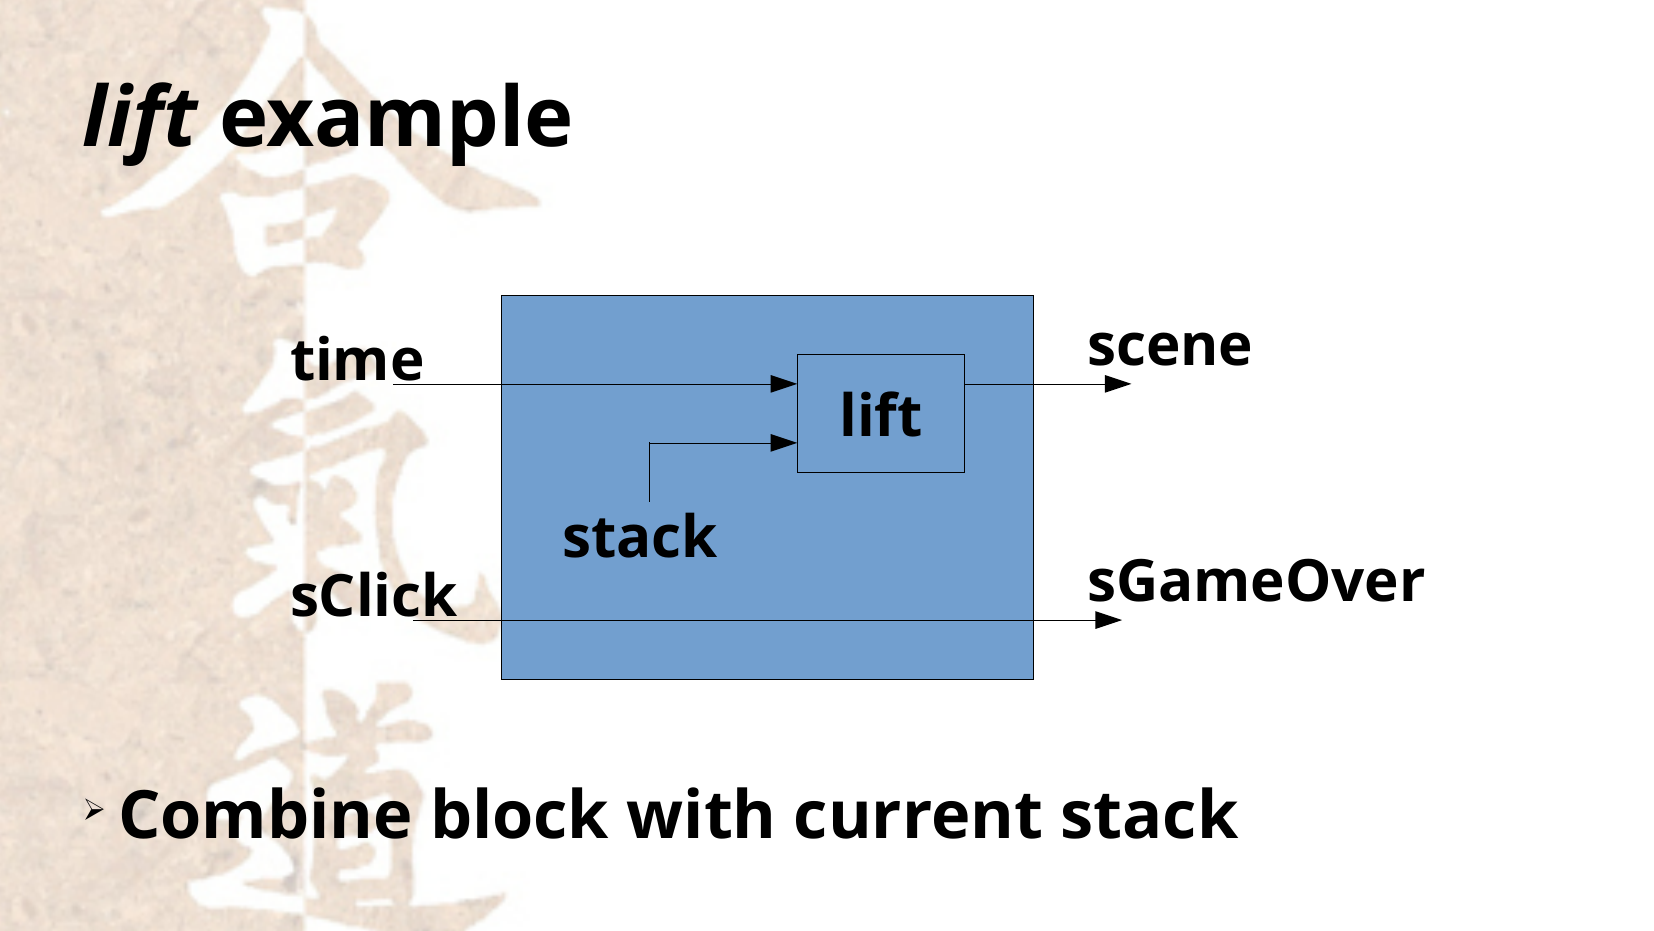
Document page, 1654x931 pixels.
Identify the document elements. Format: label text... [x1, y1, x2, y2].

text_box [501, 385, 1034, 620]
text_box time [275, 310, 496, 414]
text_box [501, 621, 1034, 680]
text_box [501, 295, 1034, 384]
text_box sGameOver [1072, 531, 1388, 605]
text_box scene [1072, 295, 1325, 369]
subtitle Combine block with current stack [82, 767, 1571, 886]
text_box lift [797, 354, 965, 473]
text_box sClick [275, 546, 496, 650]
title lift example [82, 37, 1571, 193]
text_box stack [547, 487, 768, 562]
picture [0, 0, 1654, 931]
